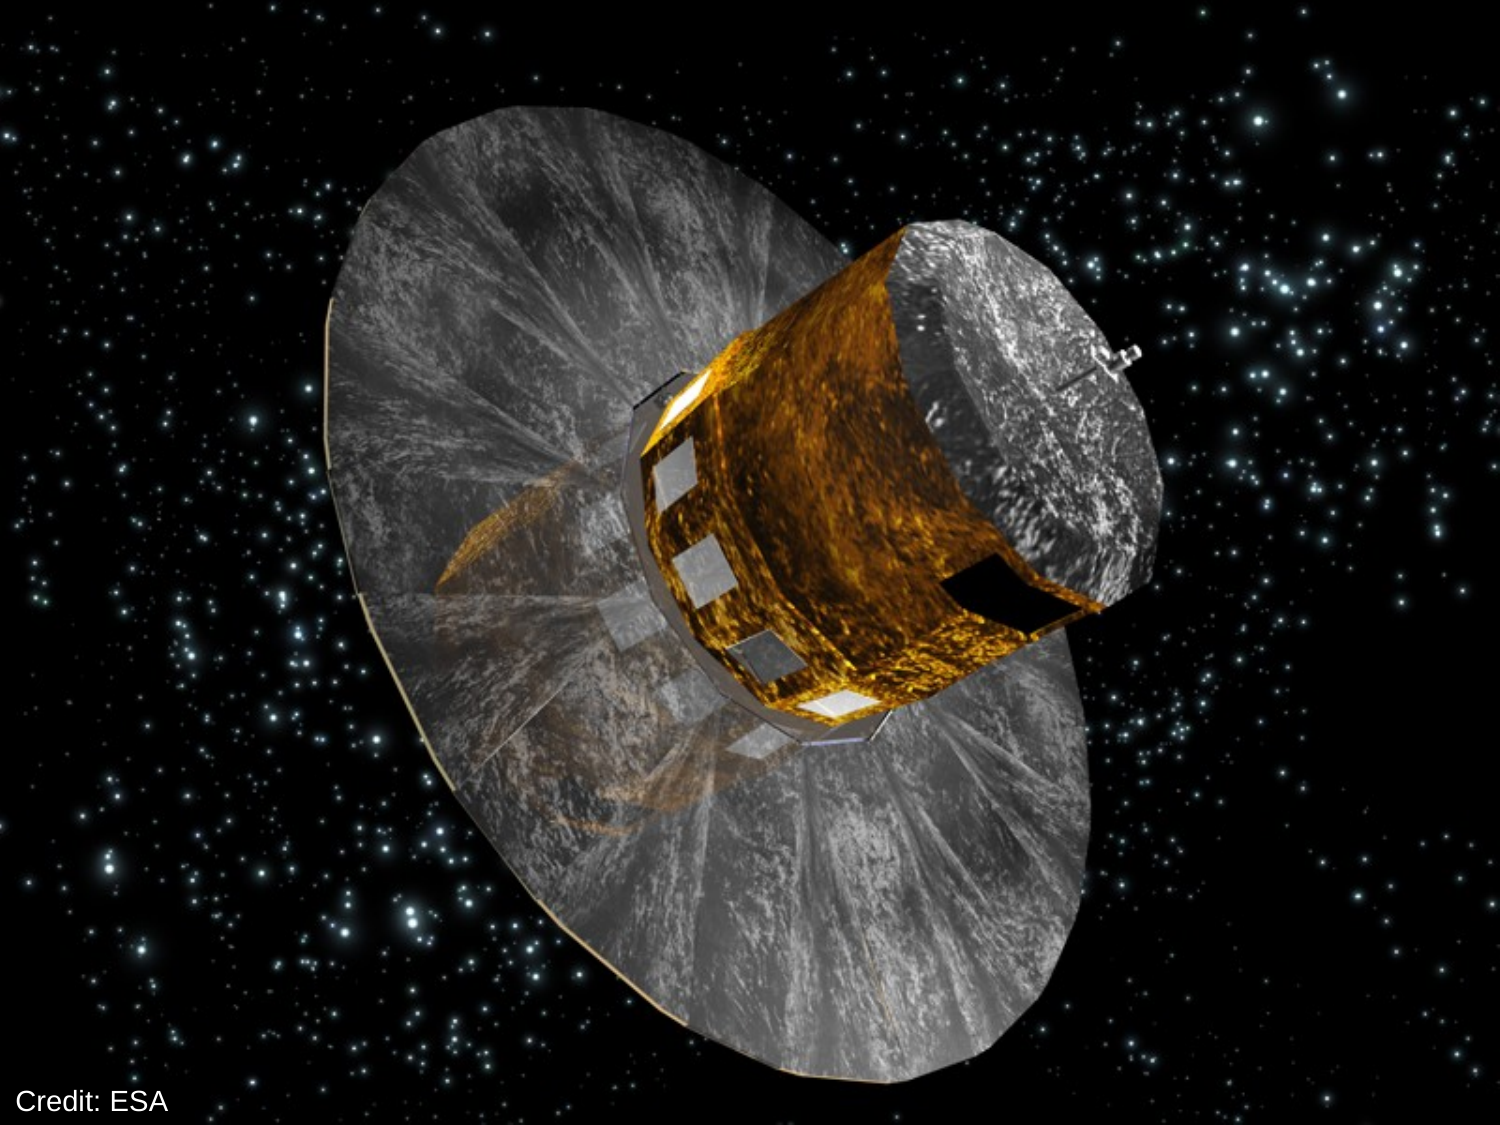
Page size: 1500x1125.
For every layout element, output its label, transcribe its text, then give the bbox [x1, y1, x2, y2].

text_box Credit: ESA [0, 1074, 184, 1125]
picture [0, 0, 1500, 1125]
